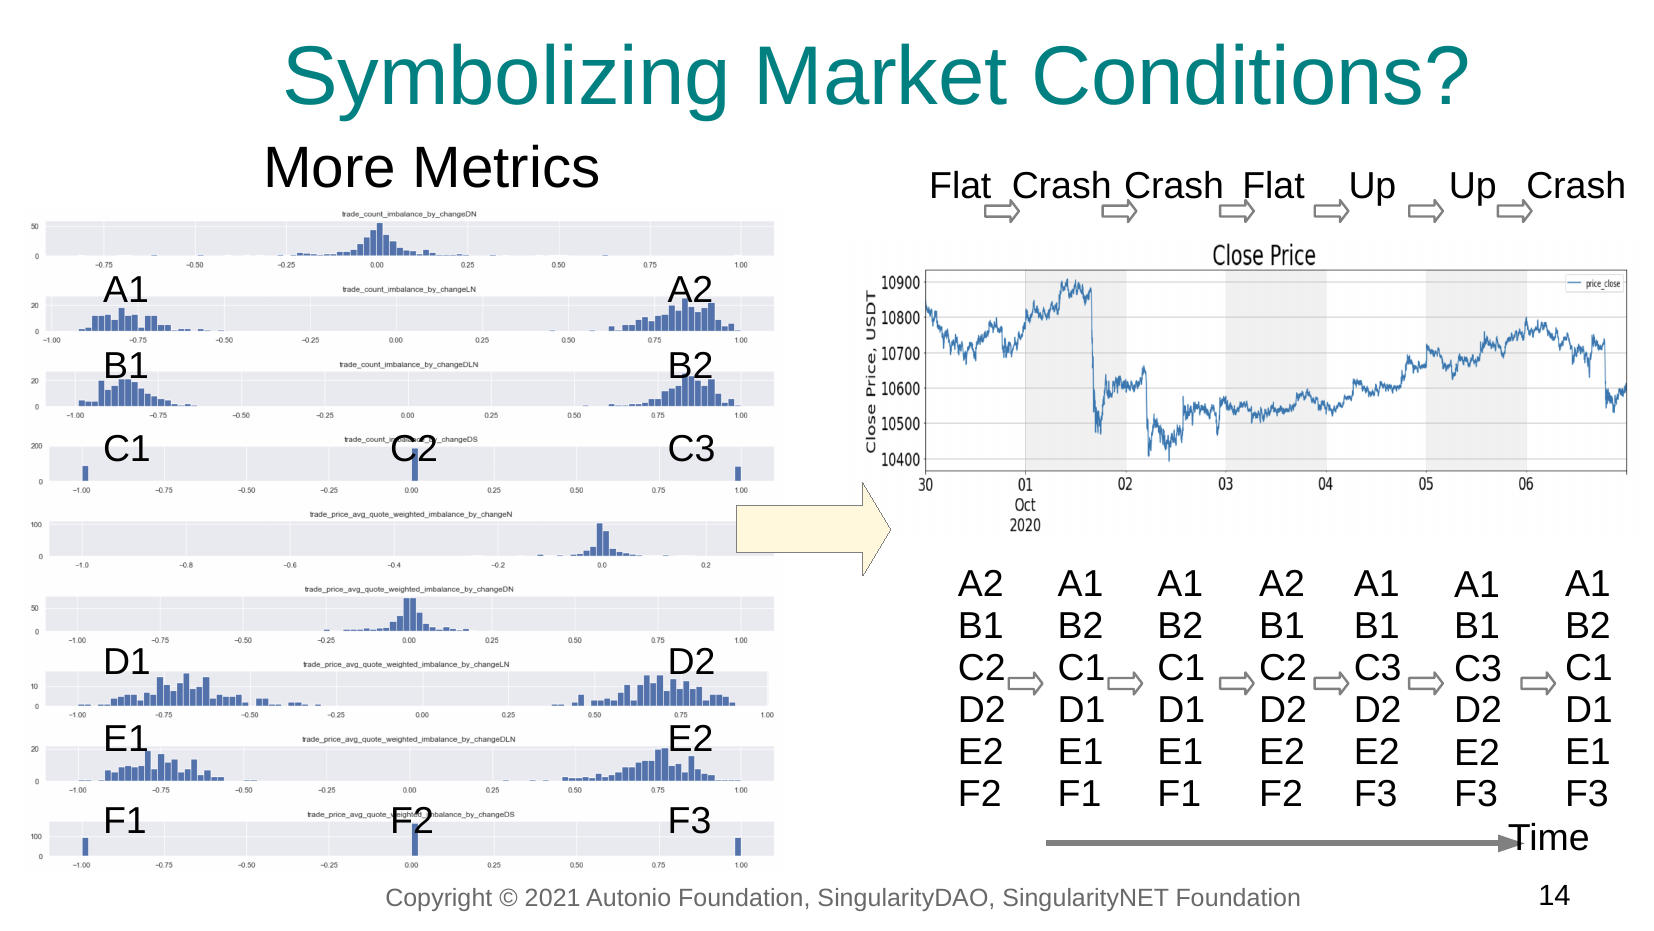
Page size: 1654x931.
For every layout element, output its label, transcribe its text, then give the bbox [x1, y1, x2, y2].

text_box A1 [88, 260, 164, 318]
text_box More Metrics [248, 127, 616, 208]
text_box Flat [1239, 206, 1251, 215]
text_box Up [1333, 206, 1346, 215]
text_box Crash [1127, 157, 1239, 215]
text_box Symbolizing Market Conditions? [24, 7, 1654, 143]
text_box F1 [88, 792, 164, 850]
text_box Flat [987, 207, 997, 215]
text_box Up [1434, 206, 1440, 215]
text_box Crash [1511, 157, 1641, 215]
text_box A2 B1 C2 D2 E2 F2 [1244, 555, 1322, 823]
text_box Crash [1222, 207, 1239, 215]
text_box F2 [375, 792, 451, 850]
text_box Time [1493, 809, 1628, 867]
text_box [736, 482, 891, 576]
text_box A1 B2 C1 D1 E1 F3 [1550, 555, 1628, 823]
text_box C1 [88, 420, 197, 520]
text_box D1 [88, 632, 185, 732]
text_box Flat [1239, 157, 1320, 215]
picture [23, 206, 785, 871]
text_box B1 [88, 337, 164, 395]
text_box A1 B2 C1 D1 E1 F1 [1142, 555, 1221, 823]
text_box Up [1333, 157, 1412, 215]
text_box C3 [652, 420, 765, 478]
text_box Up [1434, 157, 1511, 215]
picture [840, 237, 1650, 536]
text_box C2 [375, 420, 476, 478]
text_box E1 [88, 709, 164, 767]
text_box E2 [652, 709, 729, 767]
text_box D2 [652, 632, 746, 690]
text_box Crash [1104, 207, 1127, 215]
text_box B2 [652, 337, 729, 395]
text_box A2 [652, 260, 729, 318]
text_box Flat [914, 157, 997, 215]
text_box Crash [997, 206, 1016, 215]
text_box Crash [997, 157, 1127, 215]
text_box A2 B1 C2 D2 E2 F2 [943, 555, 1021, 823]
text_box A1 B1 C3 D2 E2 F3 [1338, 555, 1417, 823]
text_box A1 B1 C3 D2 E2 F3 [1439, 555, 1517, 823]
text_box Up [1500, 207, 1511, 215]
text_box Crash [1511, 206, 1529, 215]
text_box A1 B2 C1 D1 E1 F1 [1042, 555, 1121, 823]
text_box F3 [652, 792, 729, 850]
